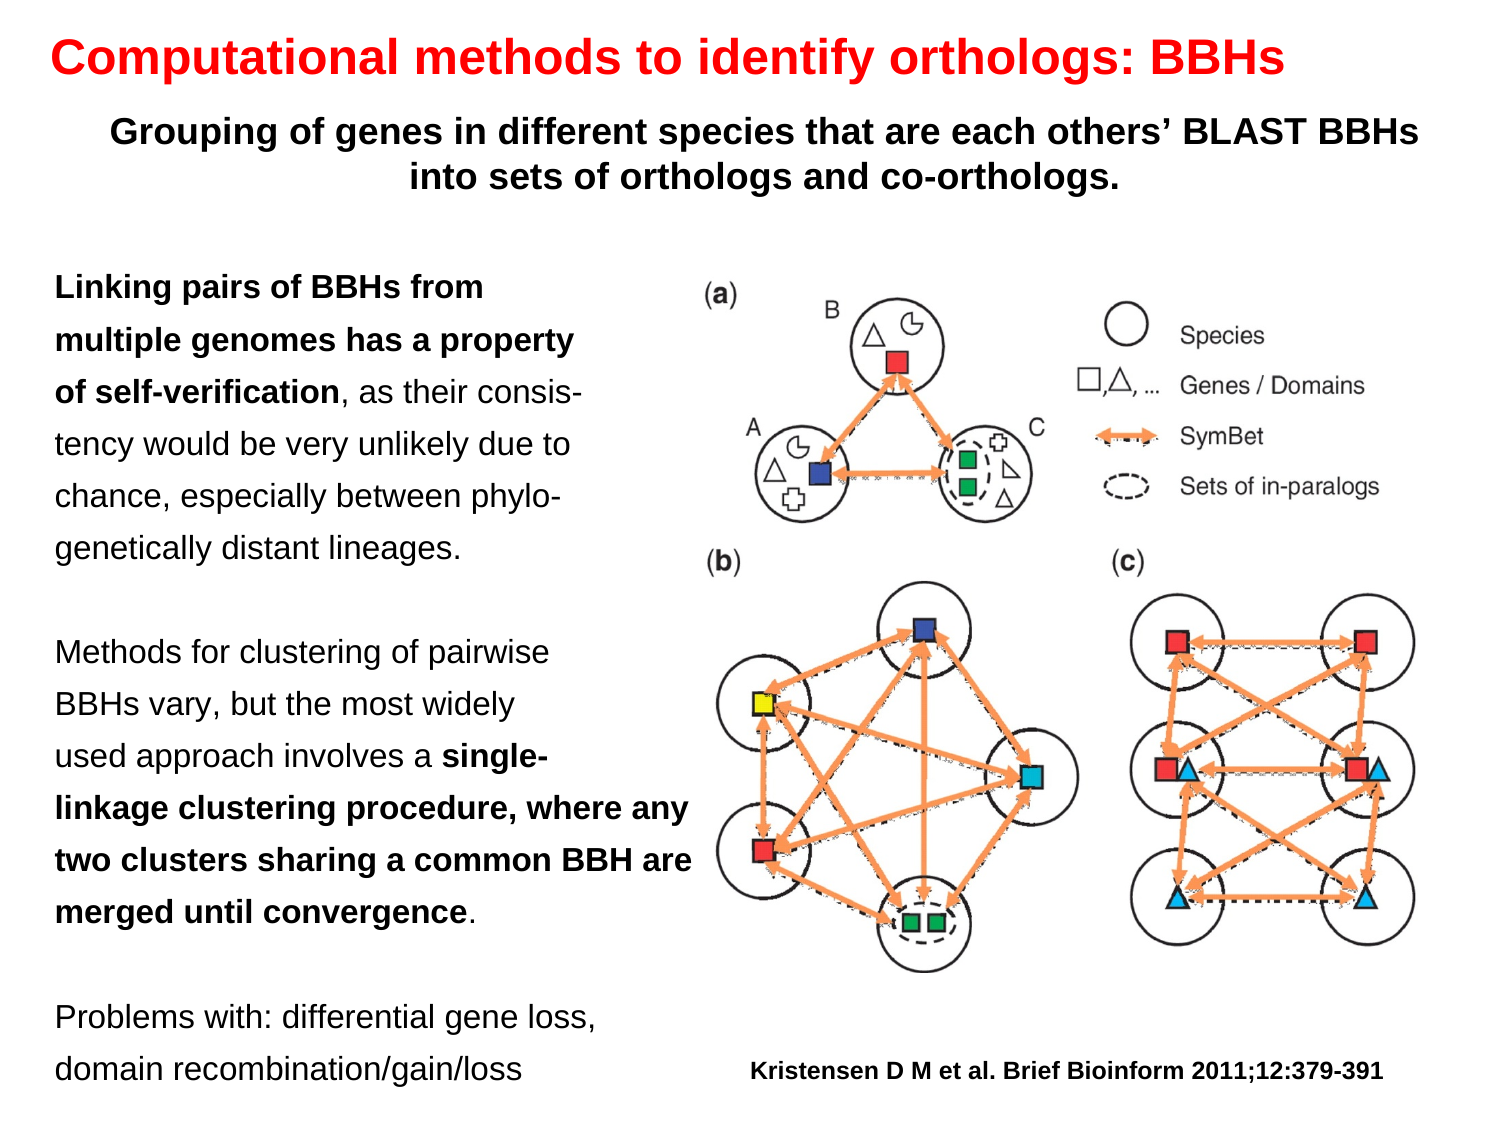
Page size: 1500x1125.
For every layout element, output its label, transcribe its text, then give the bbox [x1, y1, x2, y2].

text_box Computational methods to identify orthologs: BBHs [34, 17, 1302, 93]
text_box Kristensen D M et al. Brief Bioinform 2011;12:379-391 [749, 1054, 1459, 1097]
text_box Grouping of genes in different species that are each others’ BLAST BBHs into sets of orthologs and co-orthologs. [45, 107, 1486, 183]
picture [709, 276, 1418, 973]
text_box Linking pairs of BBHs from multiple genomes has a property of self-verification, as their consis- tency would be very unlikely due to chance, especially between phylo- genetically distant lineages. Methods for clustering of pairwise BBHs vary, but the most widely used approach involves a single- linkage clustering procedure, where any two clusters sharing a common BBH are merged until convergence. Problems with: differential gene loss, domain recombination/gain/loss [39, 246, 709, 1095]
